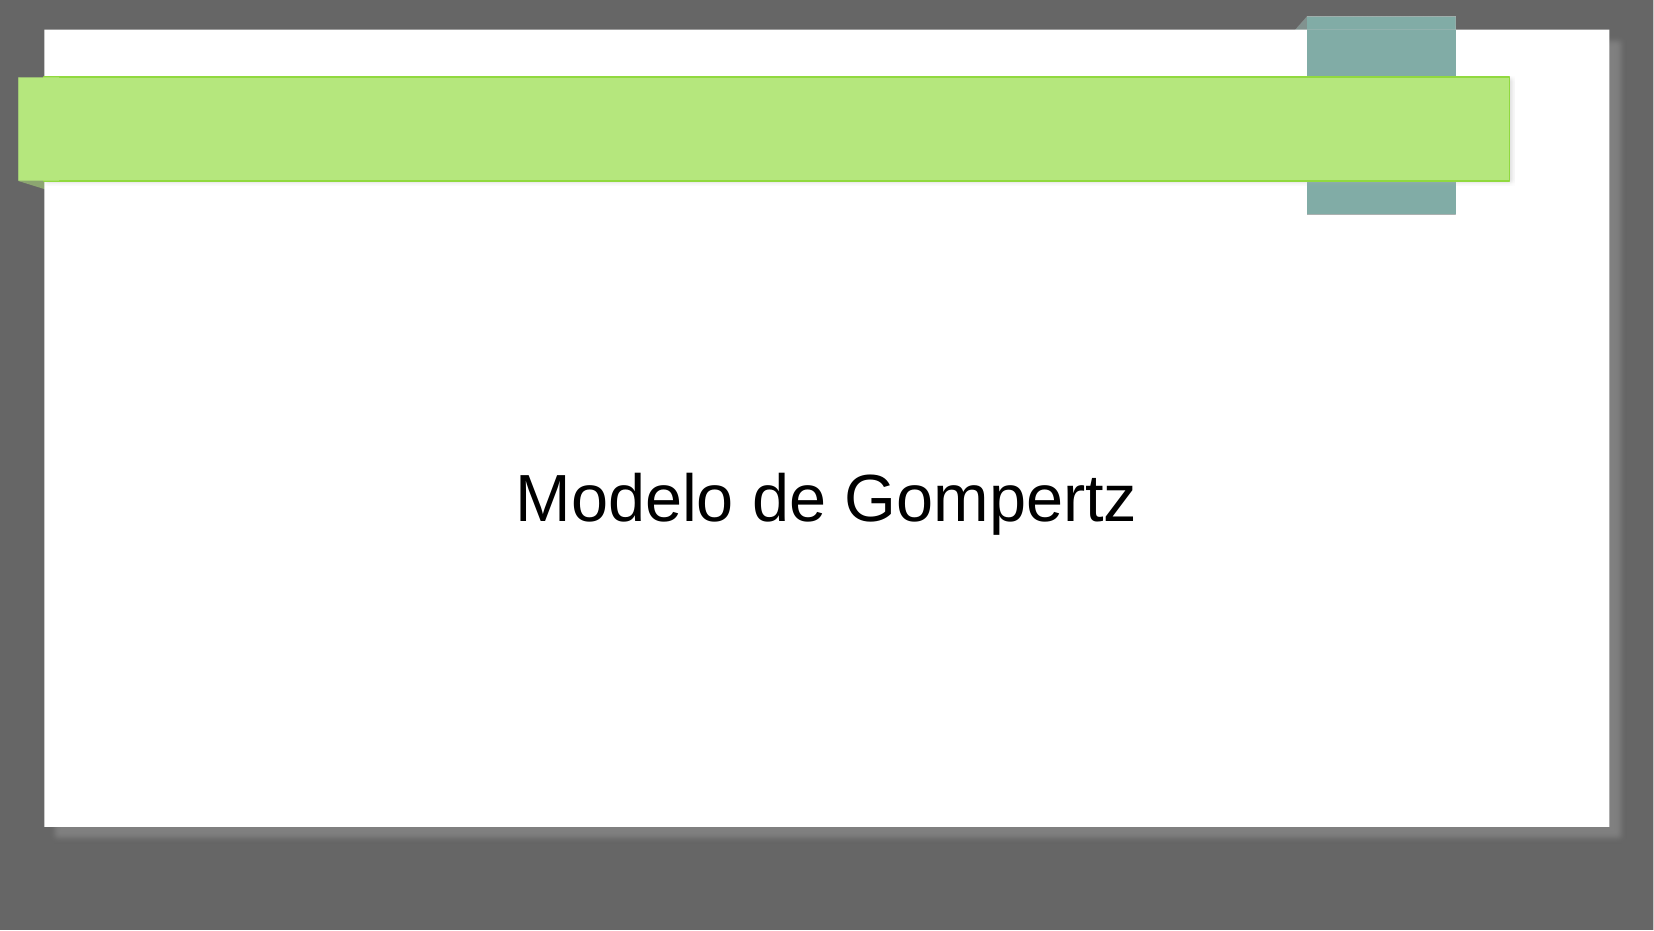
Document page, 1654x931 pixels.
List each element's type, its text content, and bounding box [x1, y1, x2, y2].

subtitle Modelo de Gompertz [118, 258, 1536, 739]
